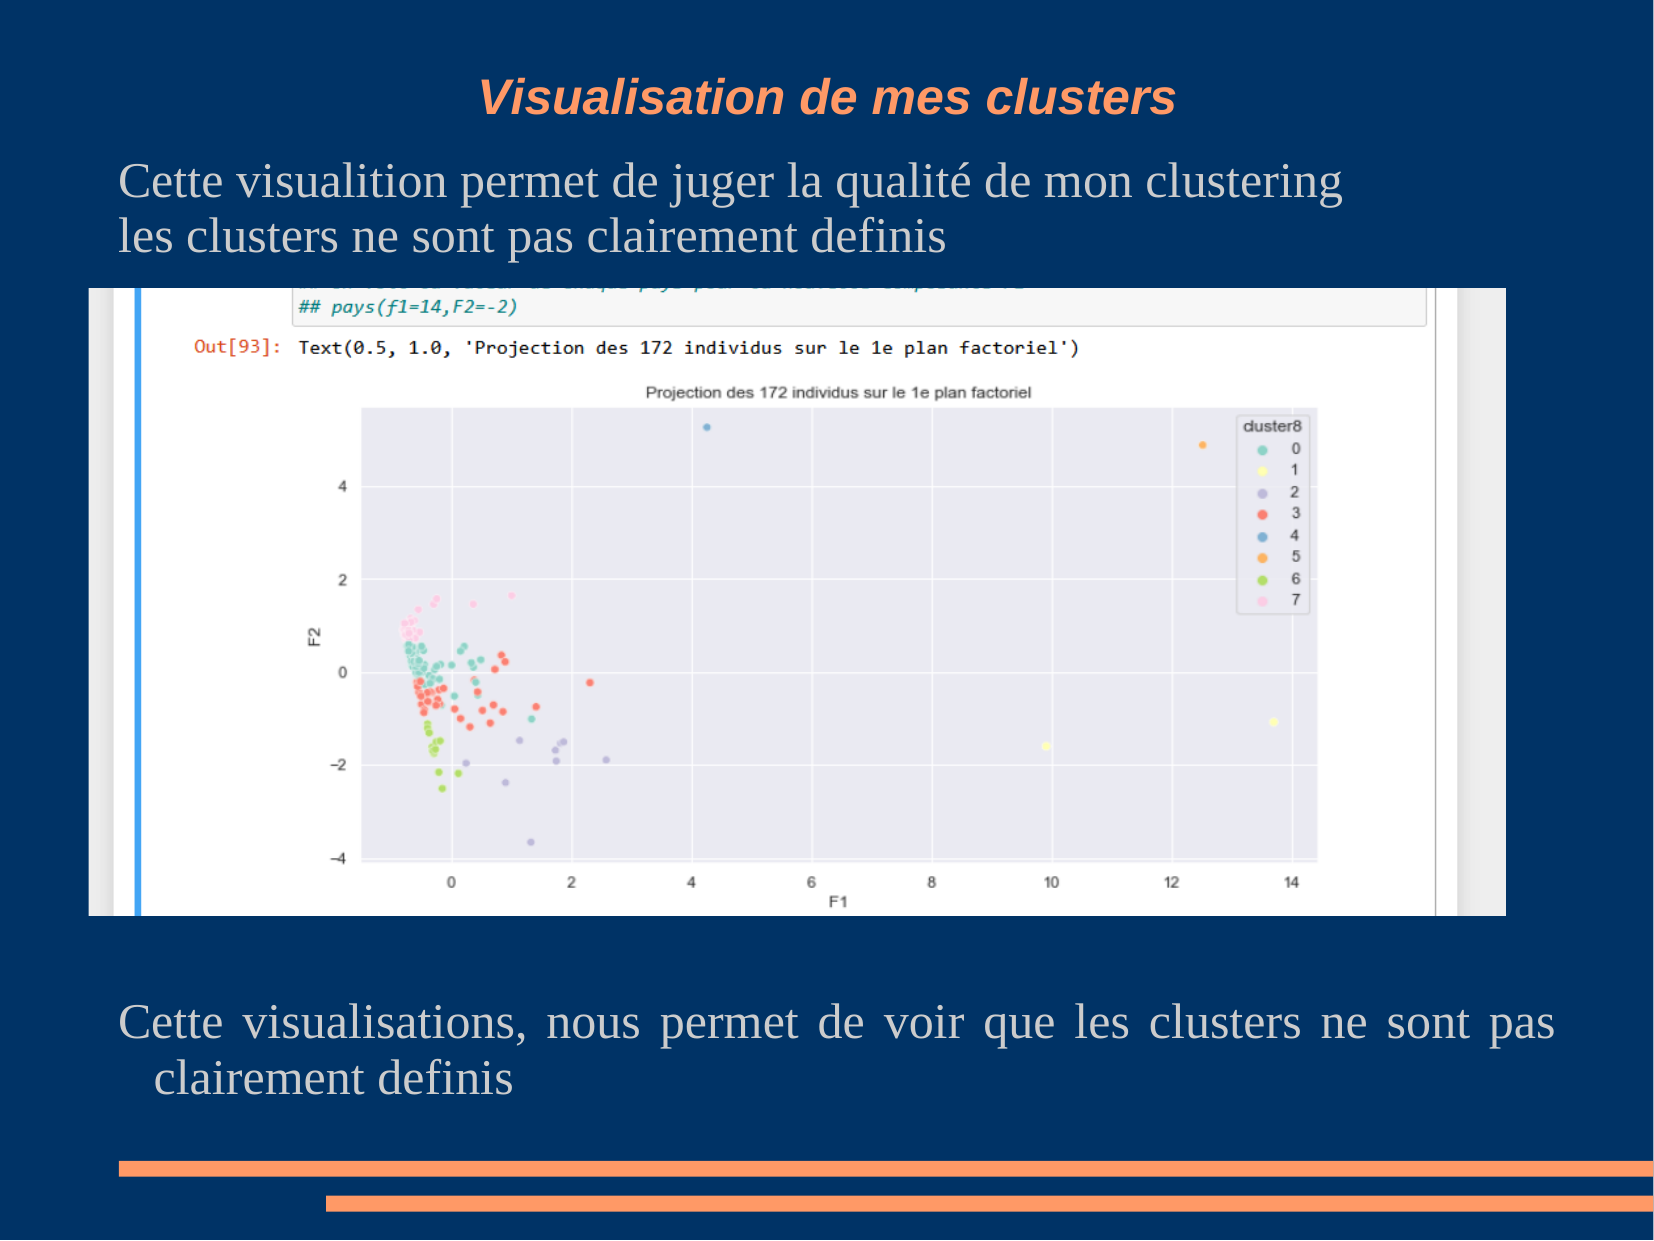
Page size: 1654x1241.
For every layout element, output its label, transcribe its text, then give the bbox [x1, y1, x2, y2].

title Visualisation de mes clusters [121, 46, 1534, 147]
text_box Cette visualisations, nous permet de voir que les clusters ne sont pas clairement definis [118, 993, 1558, 1106]
subtitle Cette visualition permet de juger la qualité de mon clustering les clusters ne sont pas clairement definis [118, 147, 1558, 269]
picture [88, 288, 1506, 916]
